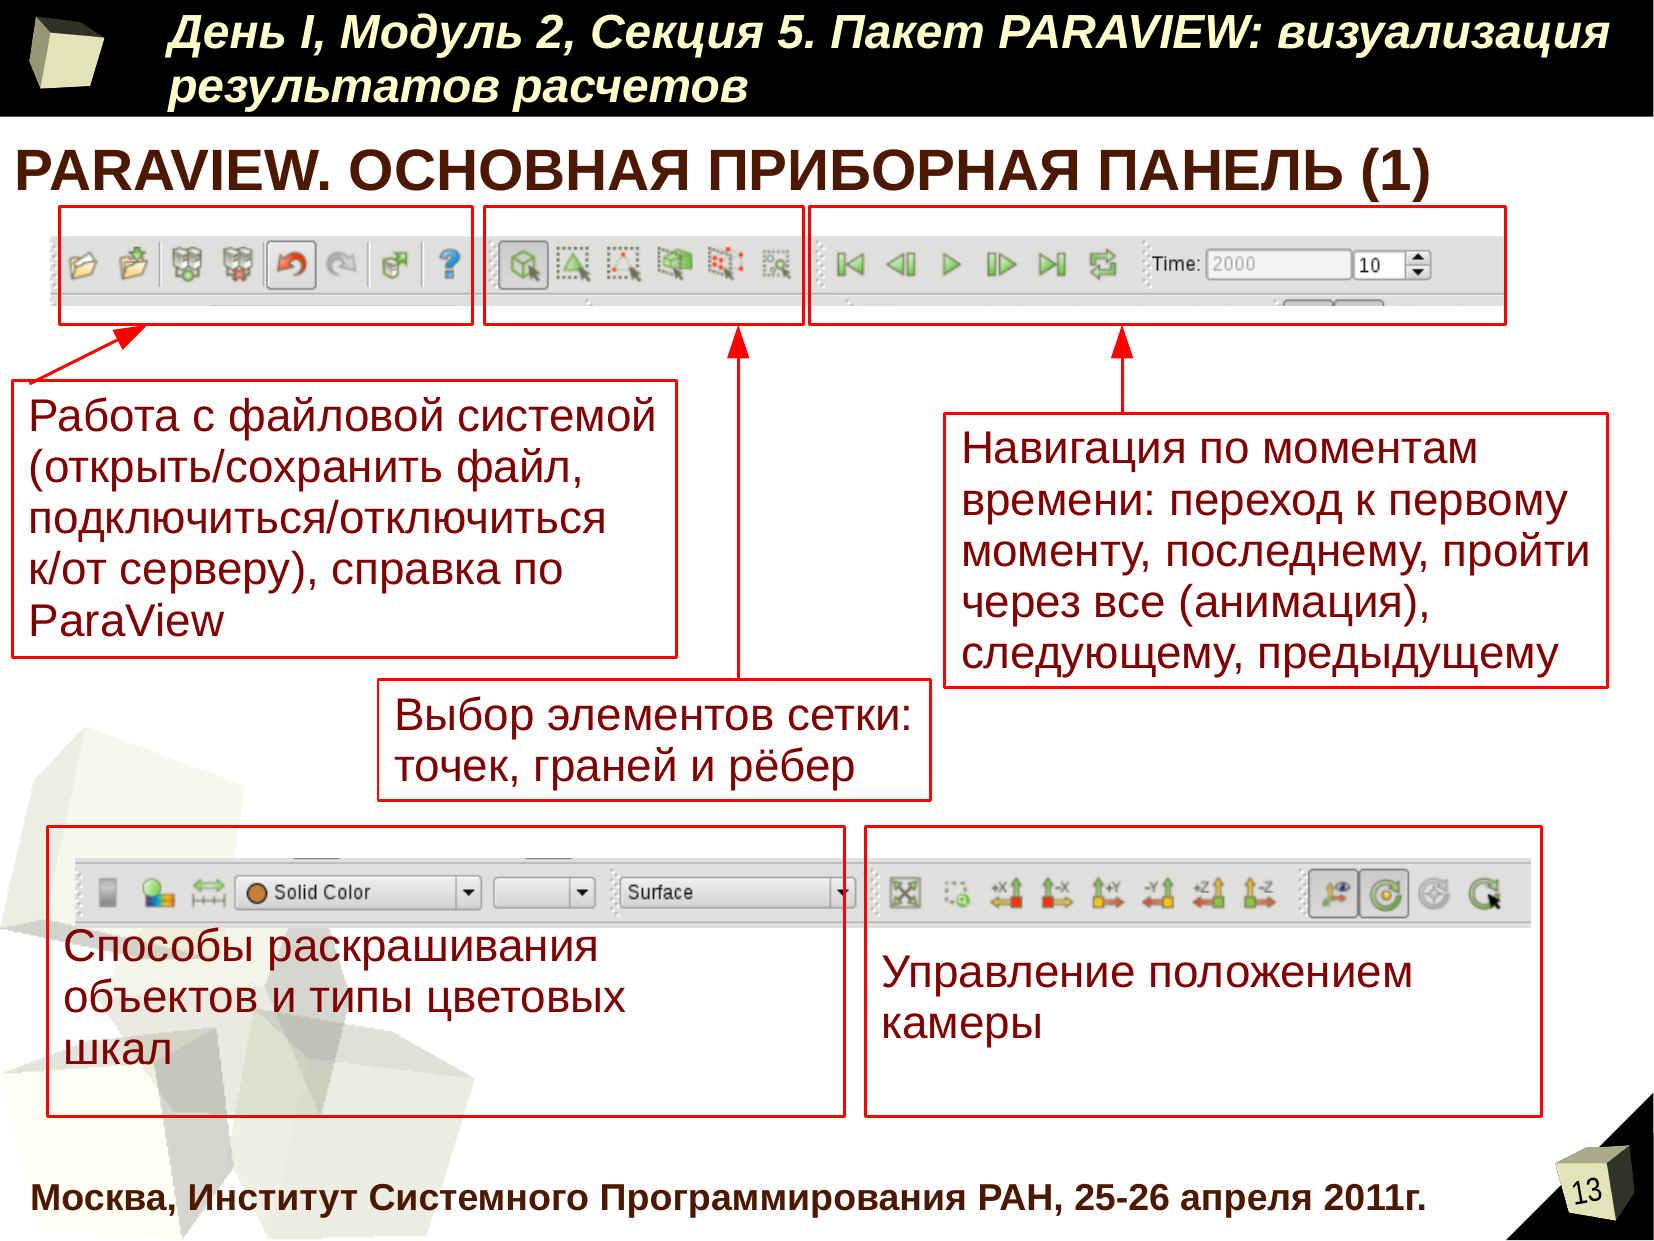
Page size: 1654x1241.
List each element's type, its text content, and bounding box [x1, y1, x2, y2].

picture [50, 236, 58, 306]
picture [474, 236, 483, 306]
picture [0, 726, 477, 1241]
picture [486, 236, 802, 306]
text_box Способы раскрашивания объектов и типы цветовых шкал [47, 826, 845, 1117]
text_box Управление положением камеры [865, 826, 1542, 1117]
picture [61, 236, 471, 306]
text_box Работа с файловой системой (открыть/сохранить файл, подключиться/отключиться к/от серверу), справка по ParaView [12, 380, 677, 658]
picture [464, 1193, 472, 1198]
picture [811, 236, 1504, 306]
text_box Навигация по моментам времени: переход к первому моменту, последнему, пройти через все (анимация), следующему, предыдущему [944, 413, 1608, 688]
text_box PARAVIEW. ОСНОВНАЯ ПРИБОРНАЯ ПАНЕЛЬ (1) [0, 130, 1654, 211]
picture [846, 858, 864, 928]
text_box Выбор элементов сетки: точек, граней и рёбер [378, 679, 931, 801]
